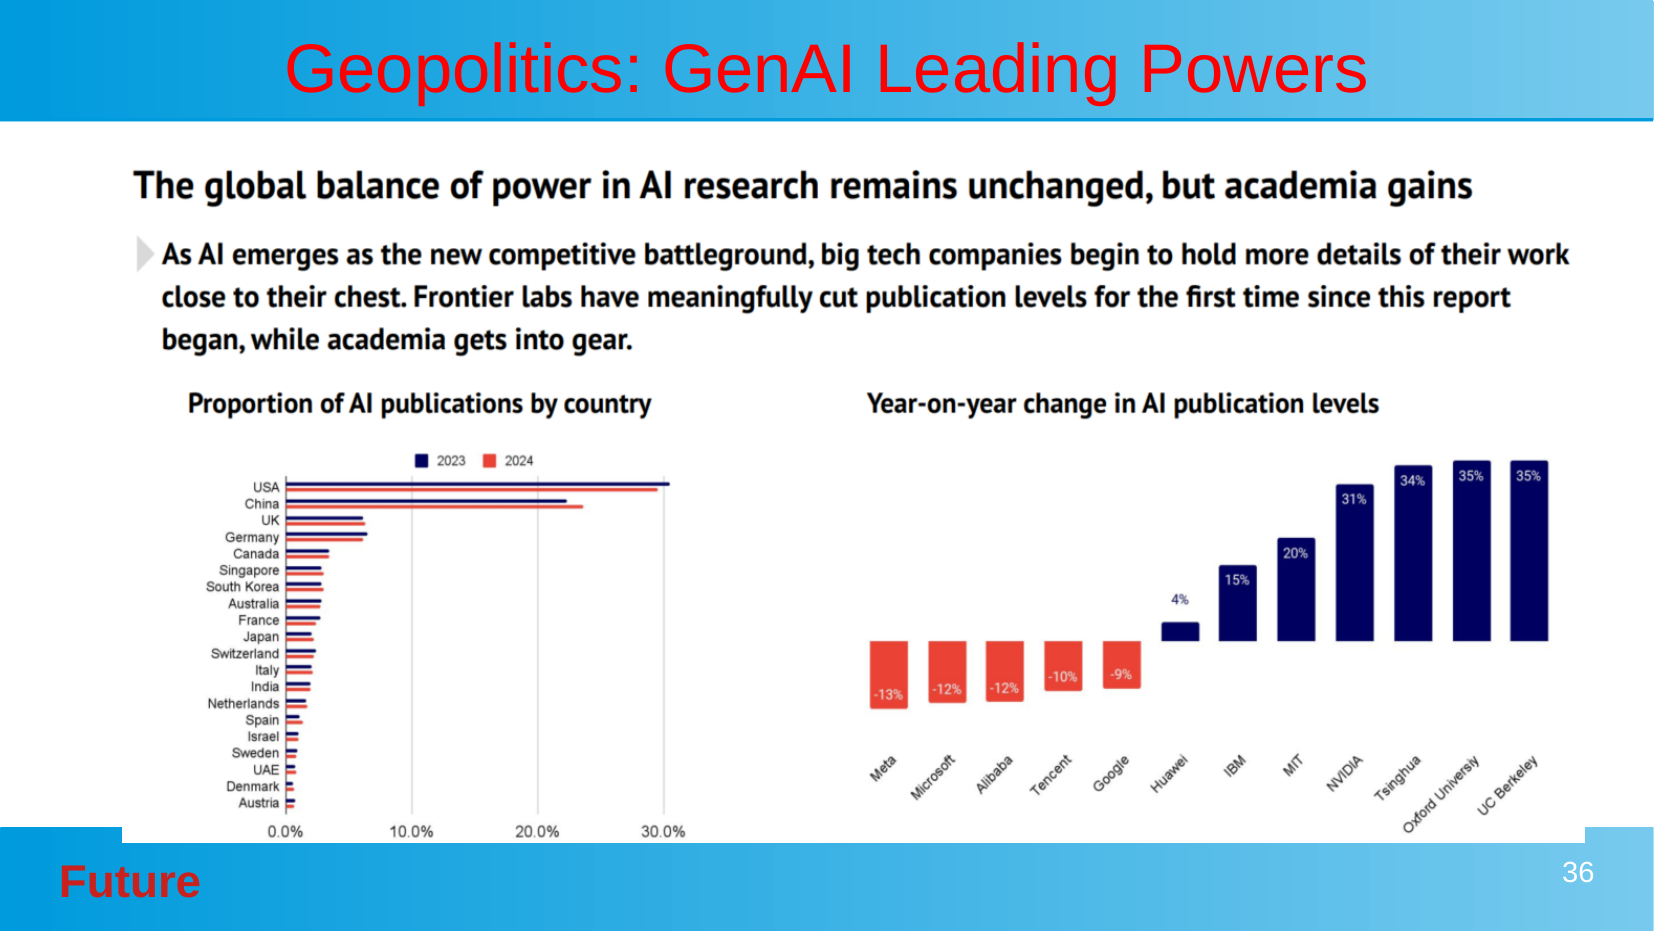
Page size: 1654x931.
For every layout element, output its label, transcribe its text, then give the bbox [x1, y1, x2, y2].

title Geopolitics: GenAI Leading Powers [59, 29, 1595, 108]
picture [122, 145, 1585, 843]
